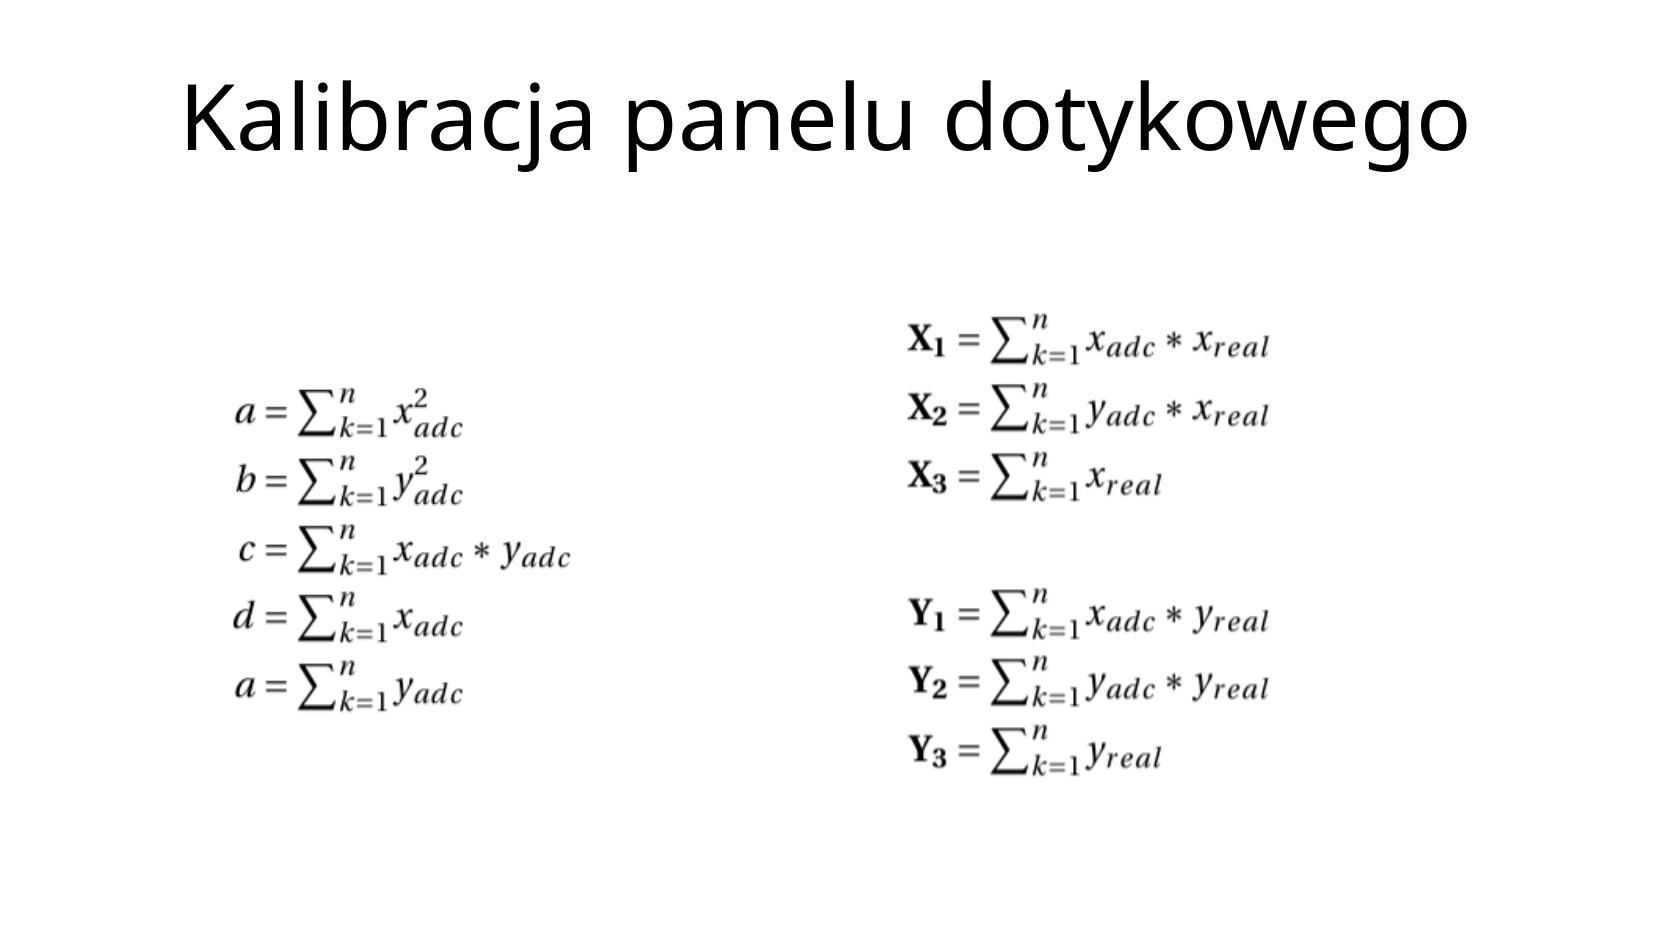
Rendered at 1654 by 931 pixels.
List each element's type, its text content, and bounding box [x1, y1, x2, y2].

title Kalibracja panelu dotykowego [82, 37, 1571, 193]
picture [182, 354, 615, 739]
picture [850, 303, 1346, 792]
